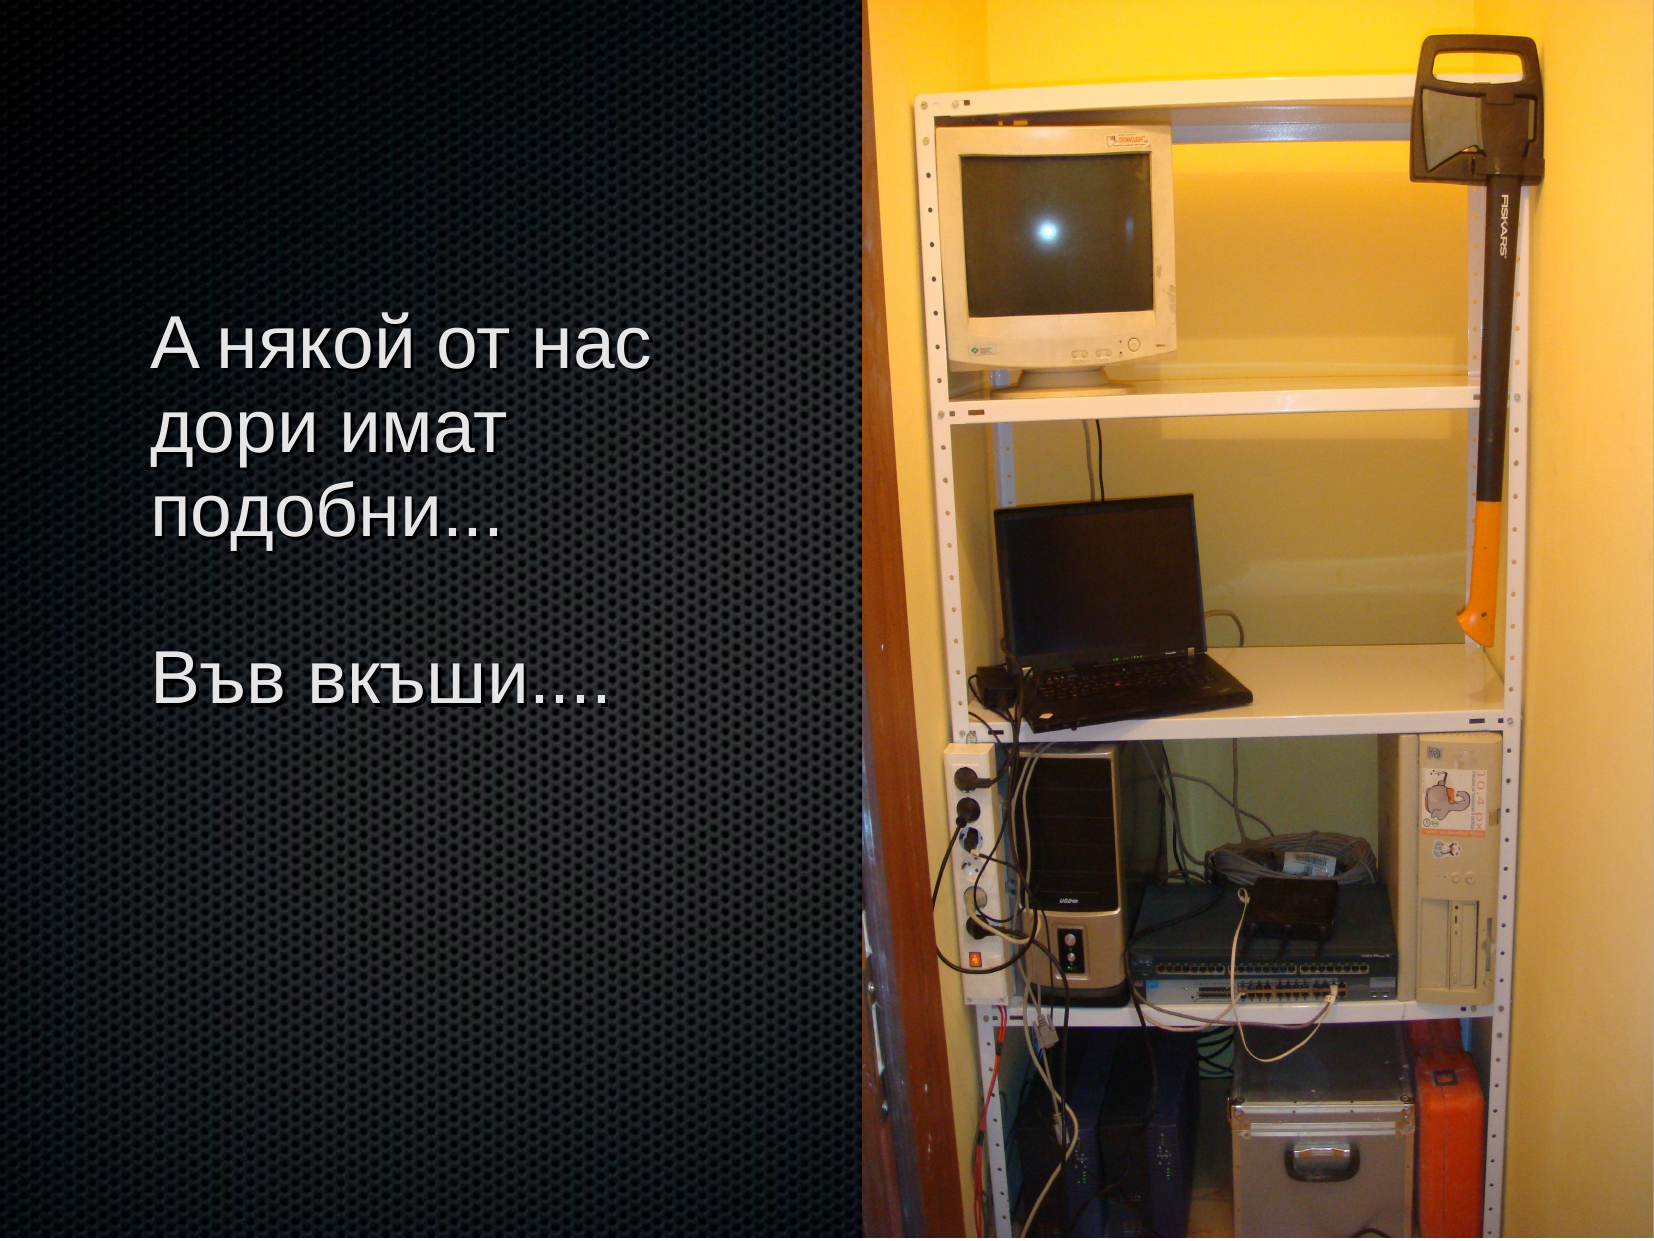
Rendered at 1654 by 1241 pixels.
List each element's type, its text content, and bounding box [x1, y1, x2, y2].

title A някой от нас дори имат подобни... Във вкъши.... [150, 300, 862, 720]
picture [0, 0, 1654, 1238]
